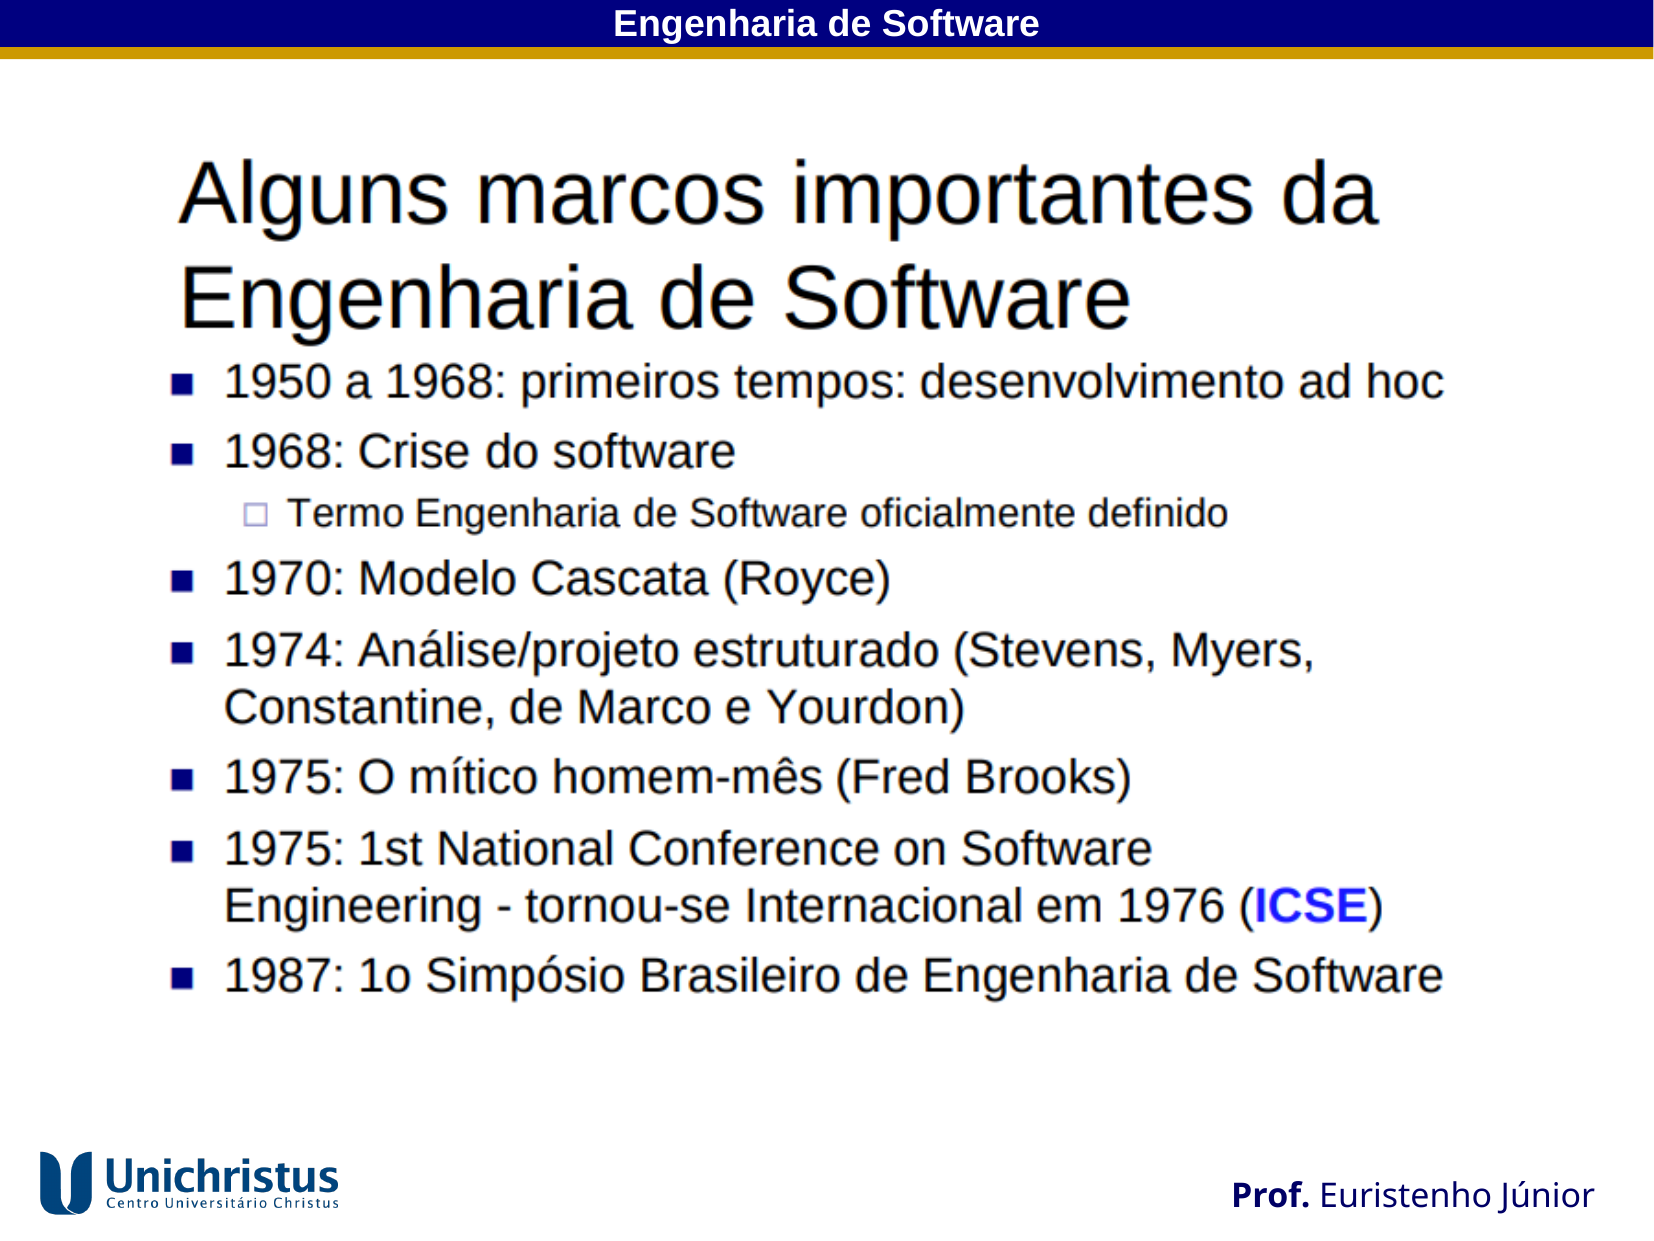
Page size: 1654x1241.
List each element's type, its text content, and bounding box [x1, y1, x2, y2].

text_box Prof. Euristenho Júnior [1216, 1163, 1654, 1224]
text_box Engenharia de Software [0, 0, 1654, 47]
picture [35, 1148, 343, 1217]
picture [165, 148, 1472, 1016]
text_box [0, 47, 1654, 60]
